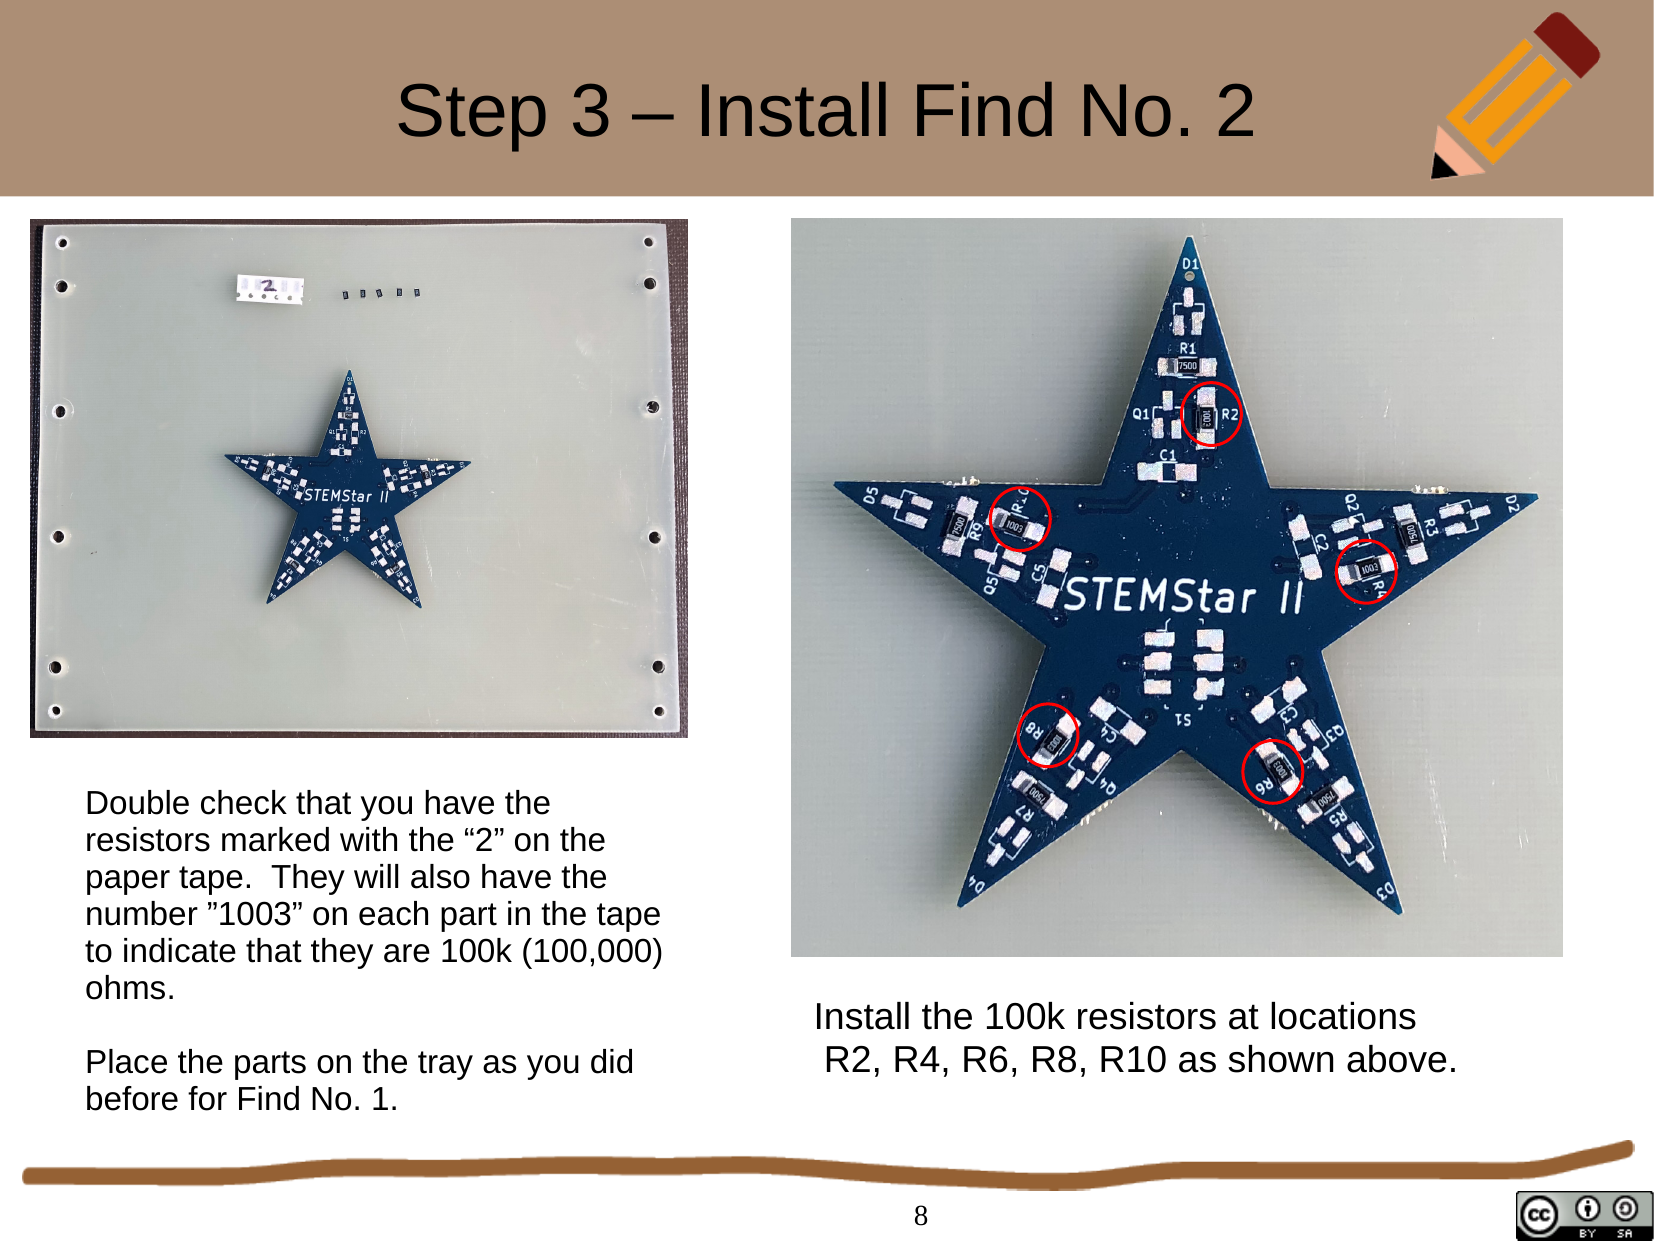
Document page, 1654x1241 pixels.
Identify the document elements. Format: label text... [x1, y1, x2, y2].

text_box Double check that you have the resistors marked with the “2” on the paper tape. They will also have the number ”1003” on each part in the tape to indicate that they are 100k (100,000) ohms. Place the parts on the tray as you did before for Find No. 1. [35, 776, 682, 1128]
picture [791, 218, 1563, 957]
picture [30, 219, 688, 738]
picture [22, 1140, 1654, 1241]
text_box Install the 100k resistors at locations R2, R4, R6, R8, R10 as shown above. [798, 988, 1572, 1088]
title Step 3 – Install Find No. 2 [82, 49, 1571, 172]
picture [1430, 12, 1601, 181]
